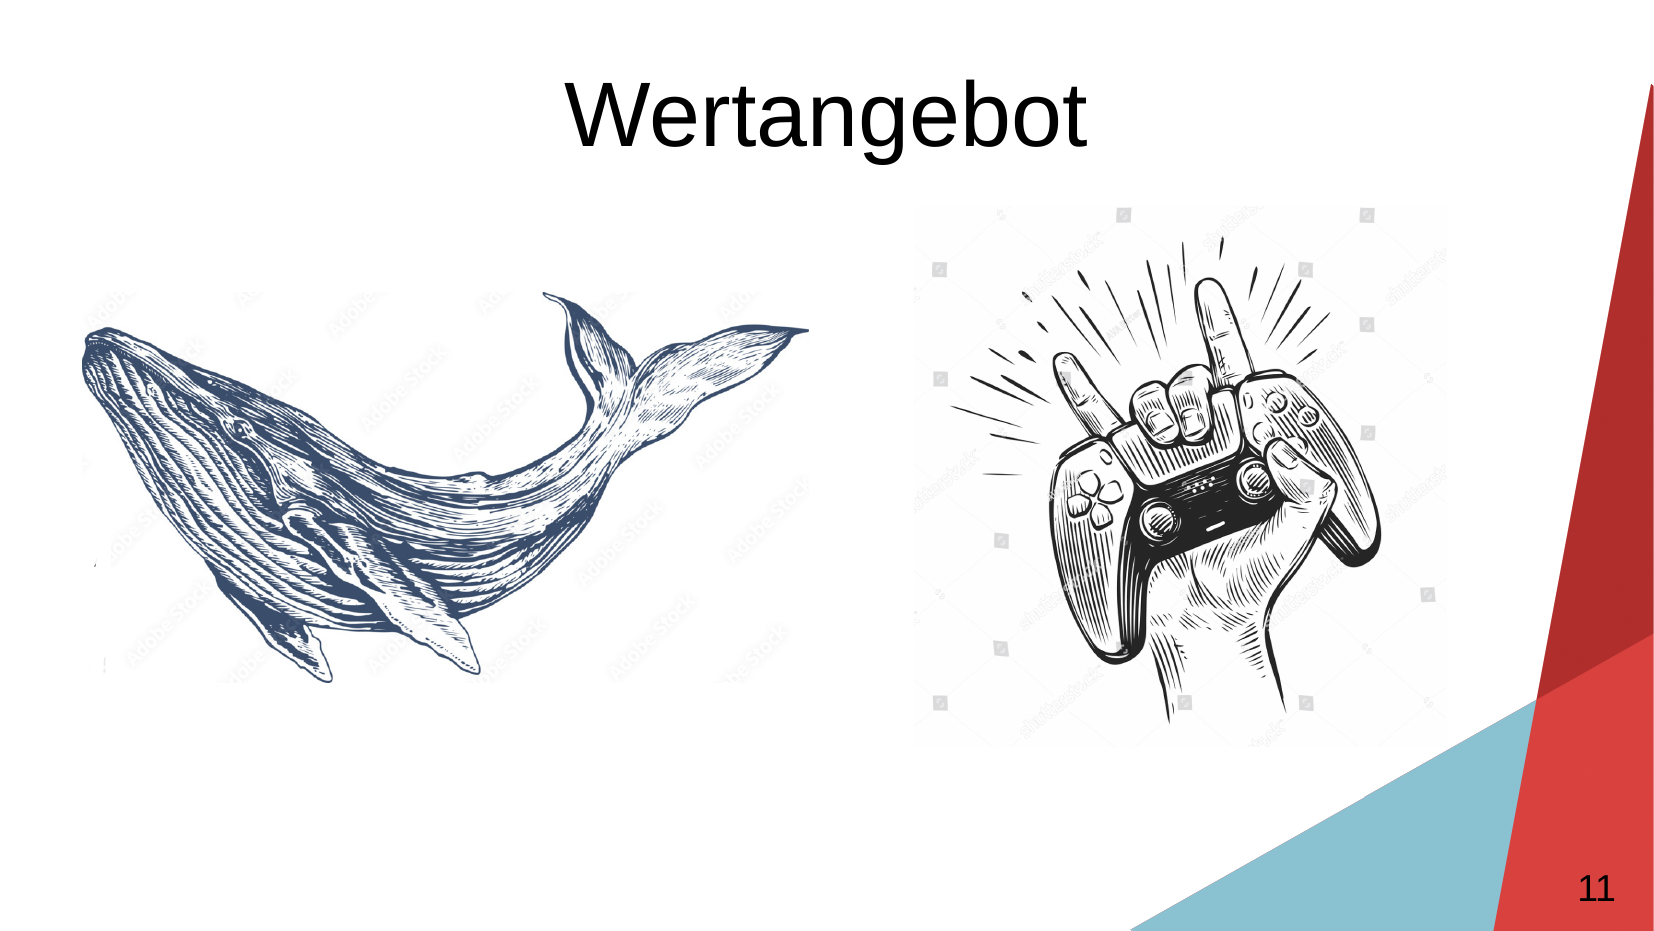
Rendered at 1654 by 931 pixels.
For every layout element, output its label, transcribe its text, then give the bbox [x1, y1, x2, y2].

picture [82, 292, 809, 683]
picture [914, 84, 1654, 931]
title Wertangebot [82, 37, 1571, 193]
